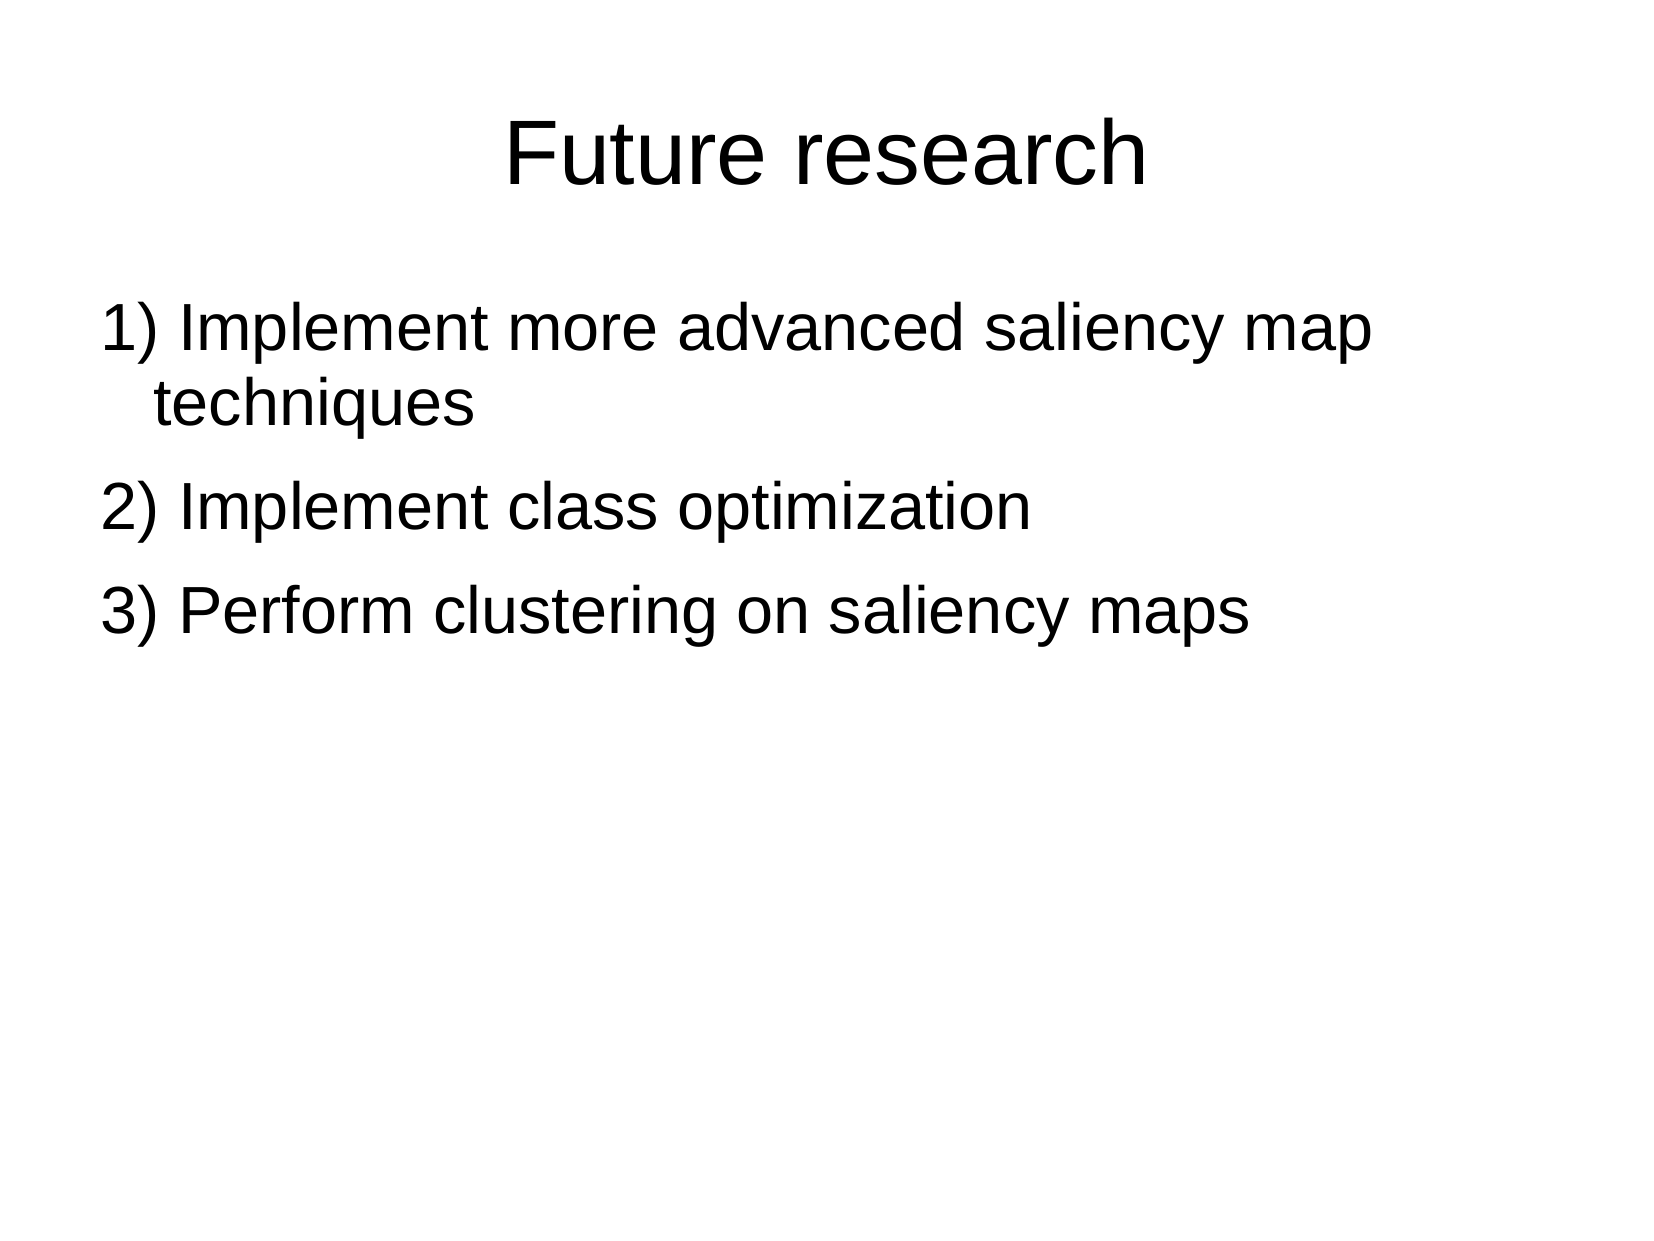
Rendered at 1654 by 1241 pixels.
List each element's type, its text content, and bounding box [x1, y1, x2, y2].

title Future research [82, 49, 1571, 257]
list Implement more advanced saliency map techniques Implement class optimization Perform clustering on saliency maps [82, 290, 1571, 1158]
